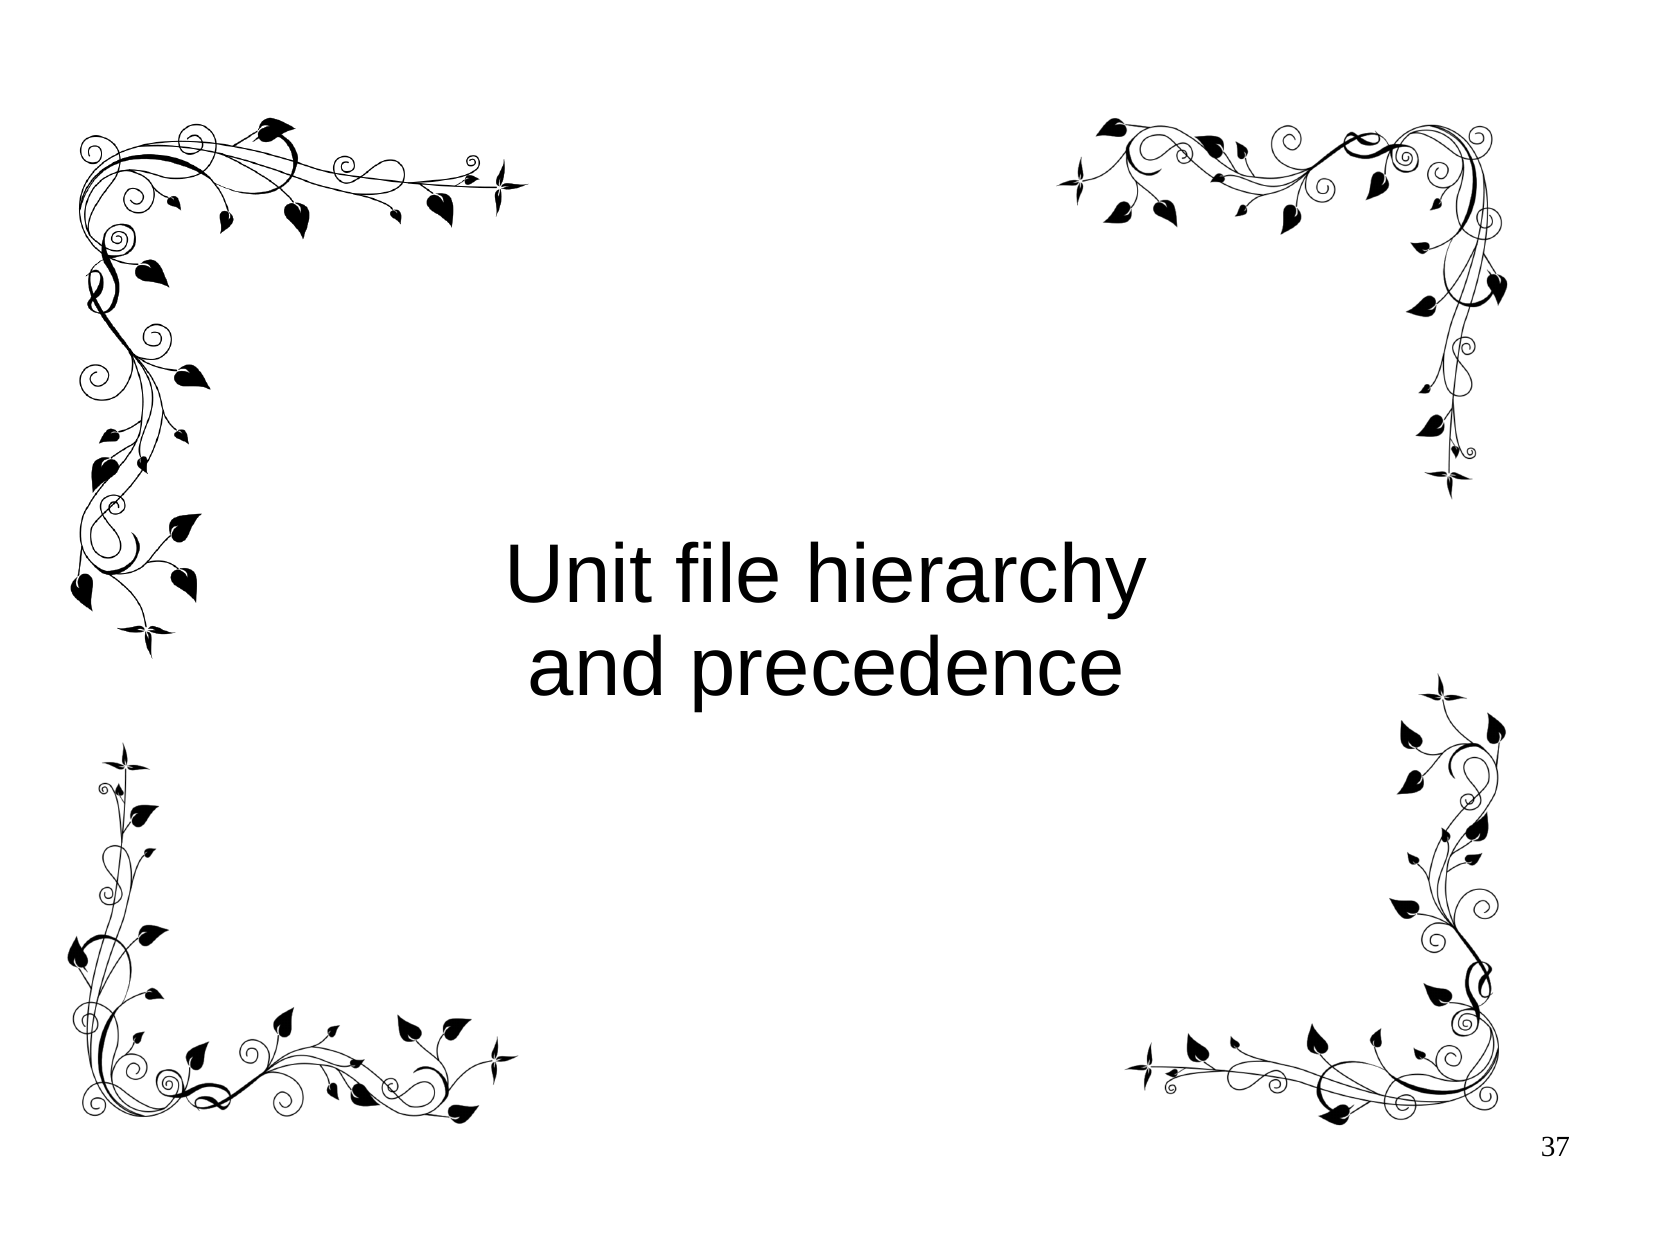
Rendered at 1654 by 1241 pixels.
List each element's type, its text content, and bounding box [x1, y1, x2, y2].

picture [61, 110, 533, 664]
text_box Unit file hierarchy and precedence [489, 519, 1164, 721]
picture [1120, 668, 1513, 1131]
picture [61, 738, 523, 1131]
picture [1051, 110, 1513, 503]
